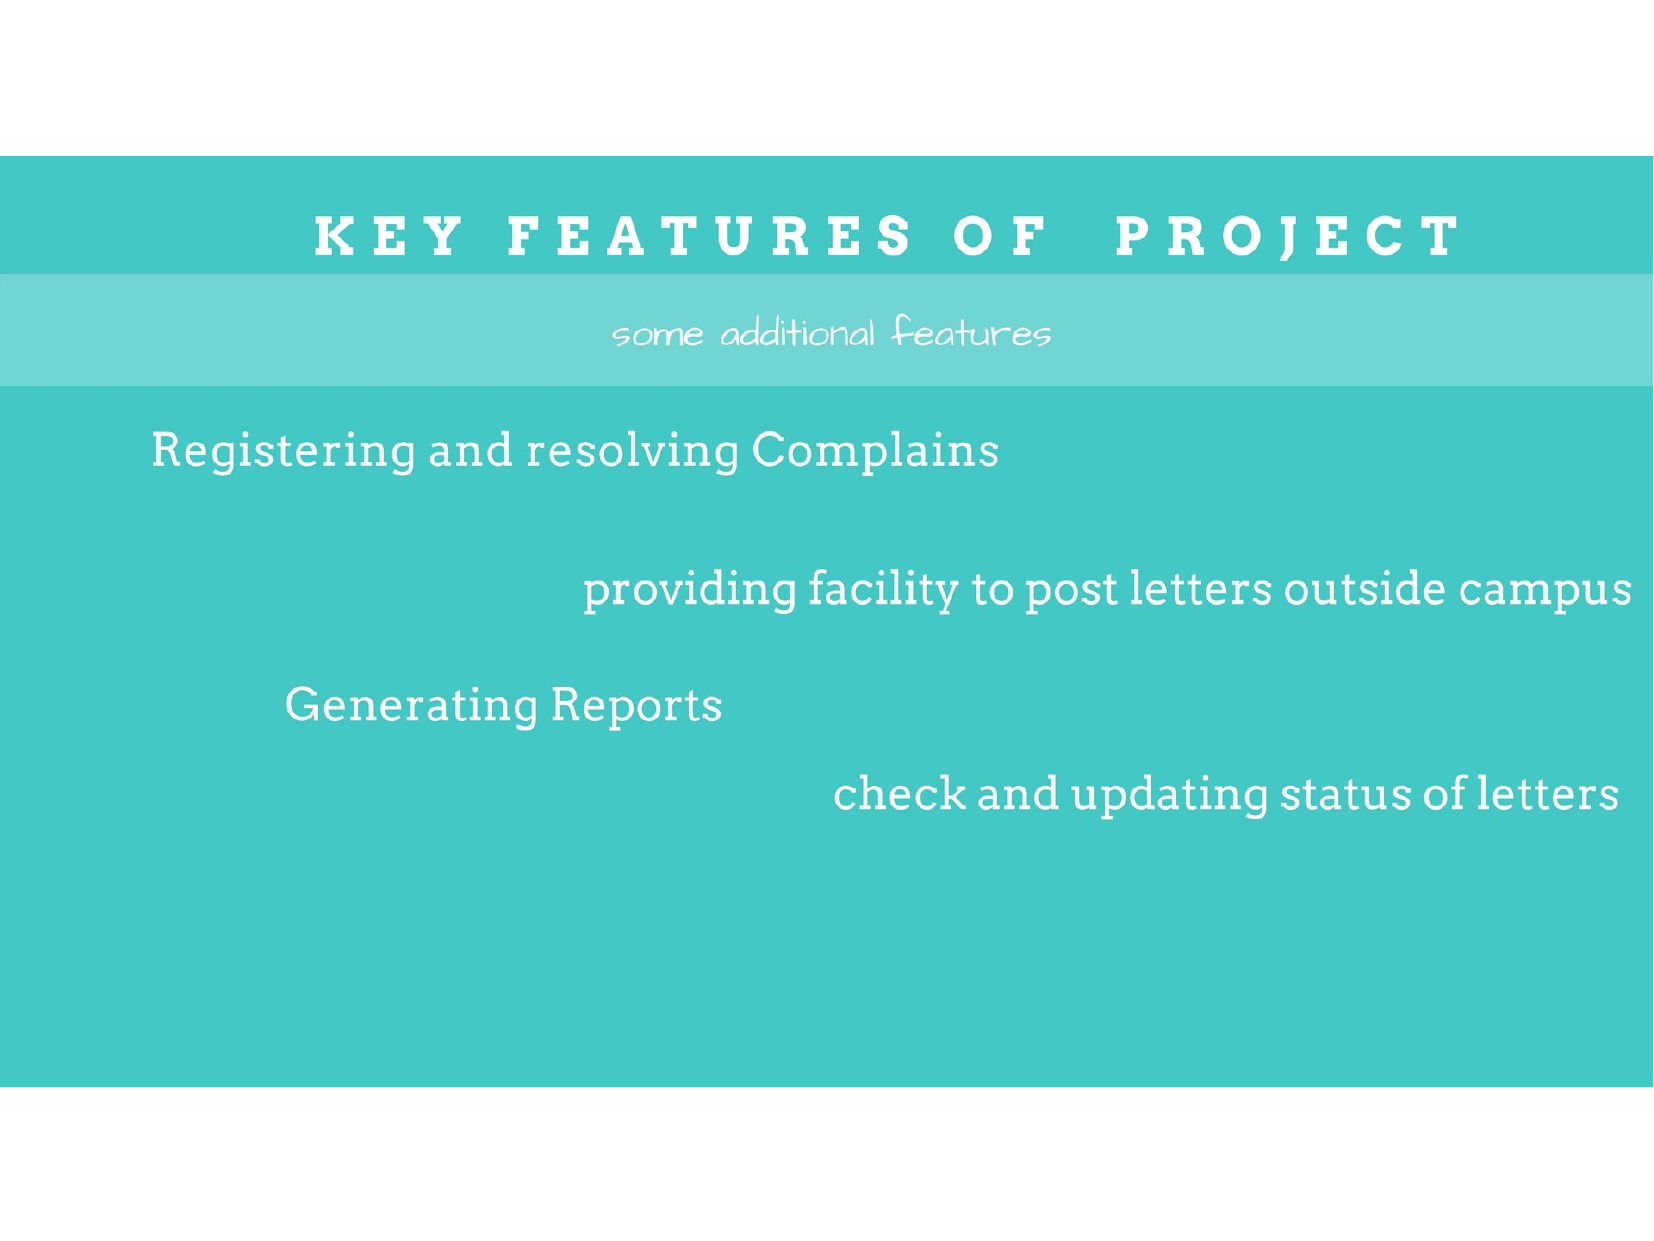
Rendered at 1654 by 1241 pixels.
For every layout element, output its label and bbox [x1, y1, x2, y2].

picture [0, 156, 1654, 1087]
